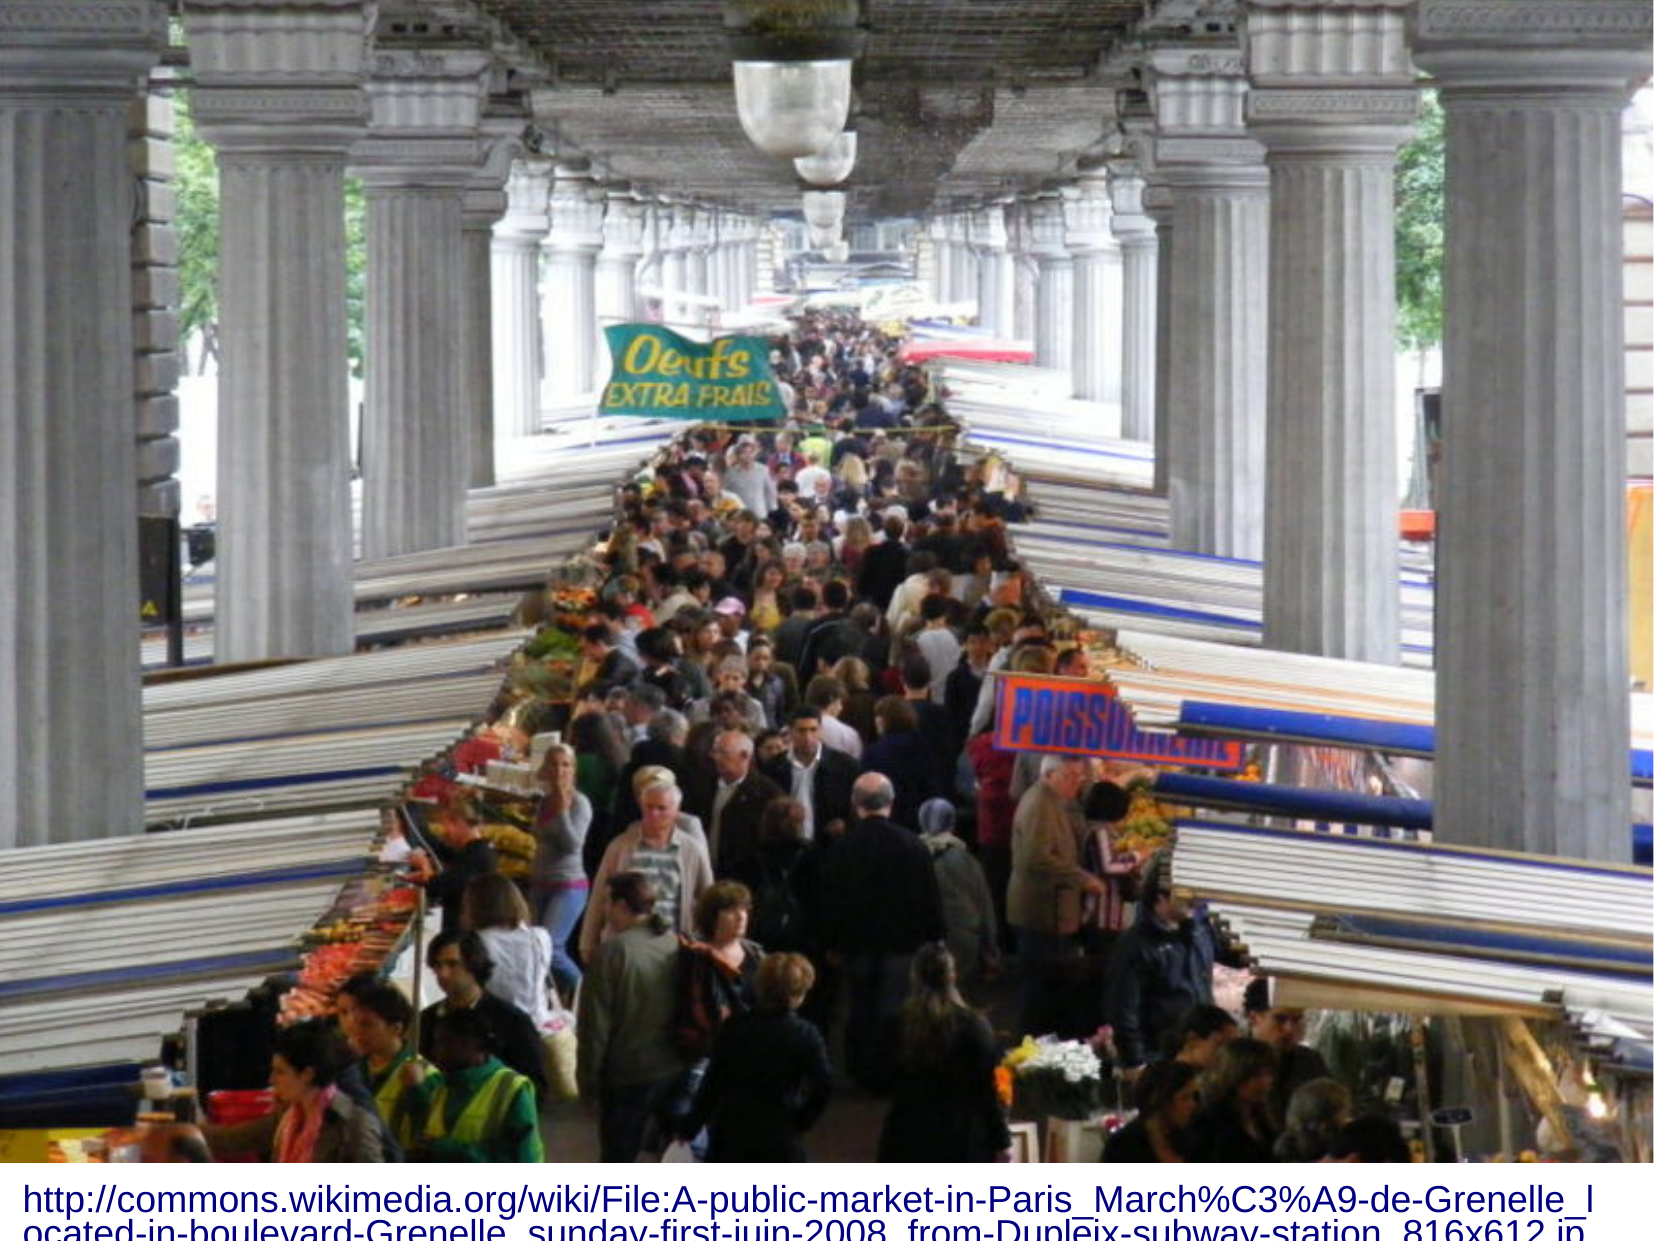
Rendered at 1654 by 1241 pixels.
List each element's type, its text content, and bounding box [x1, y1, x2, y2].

text_box http://commons.wikimedia.org/wiki/File:A-public-market-in-Paris_March%C3%A9-de-Grenelle_located-in-boulevard-Grenelle_sunday-first-juin-2008_from-Dupleix-subway-station_816x612.jpg [7, 1170, 1621, 1241]
picture [0, 0, 1654, 1163]
